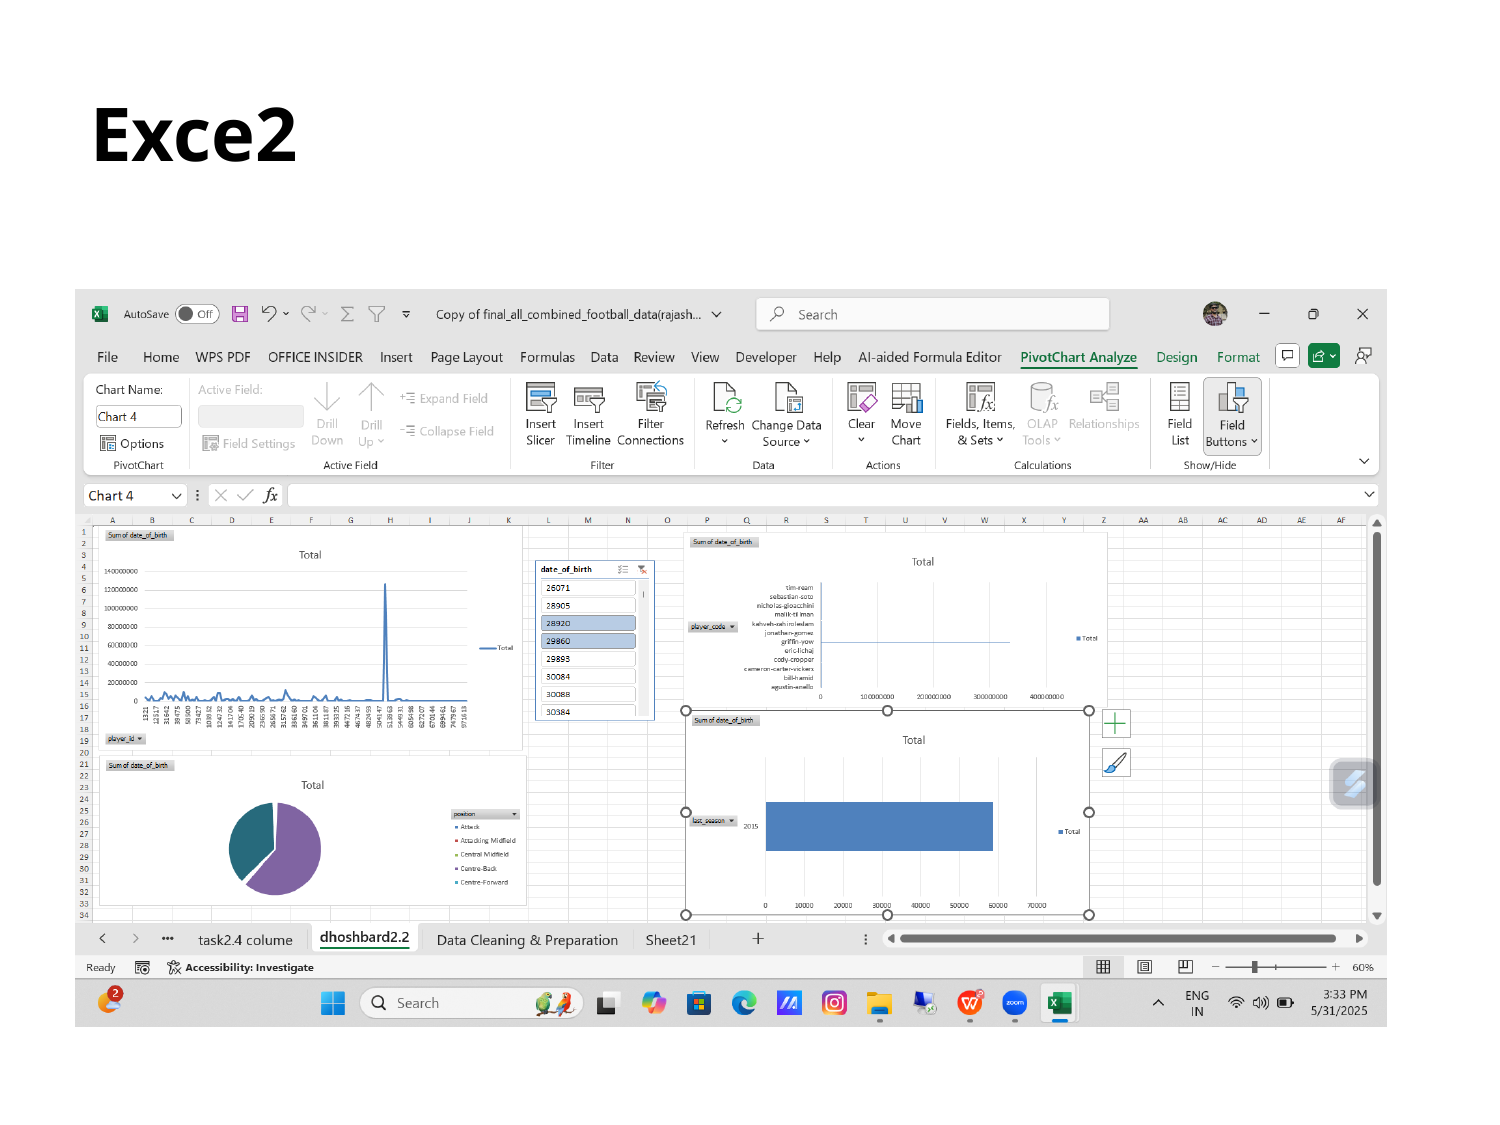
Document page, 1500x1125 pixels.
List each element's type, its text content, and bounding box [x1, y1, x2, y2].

title Exce2 [75, 90, 1387, 276]
picture [75, 289, 1387, 1027]
